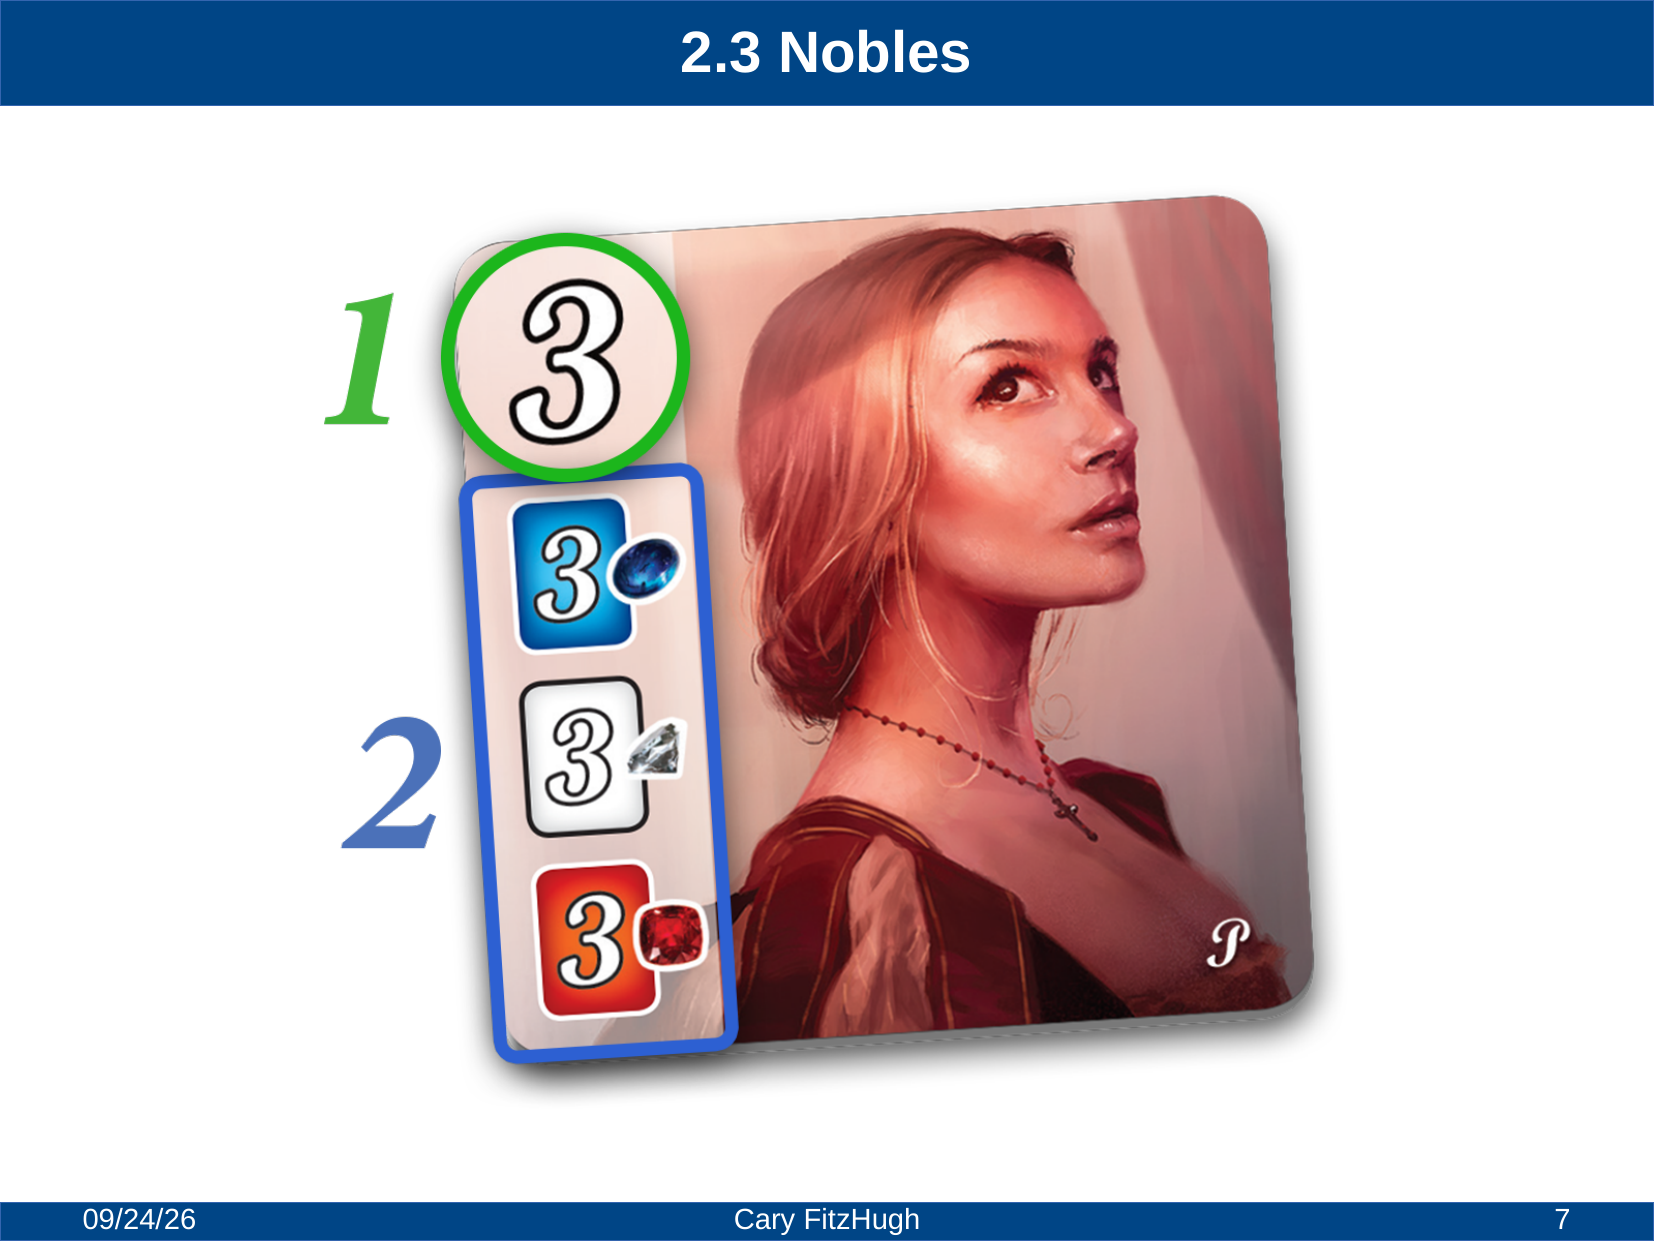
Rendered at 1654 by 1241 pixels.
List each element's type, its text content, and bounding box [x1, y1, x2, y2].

picture [229, 25, 1470, 1241]
title 2.3 Nobles [0, 0, 1654, 106]
